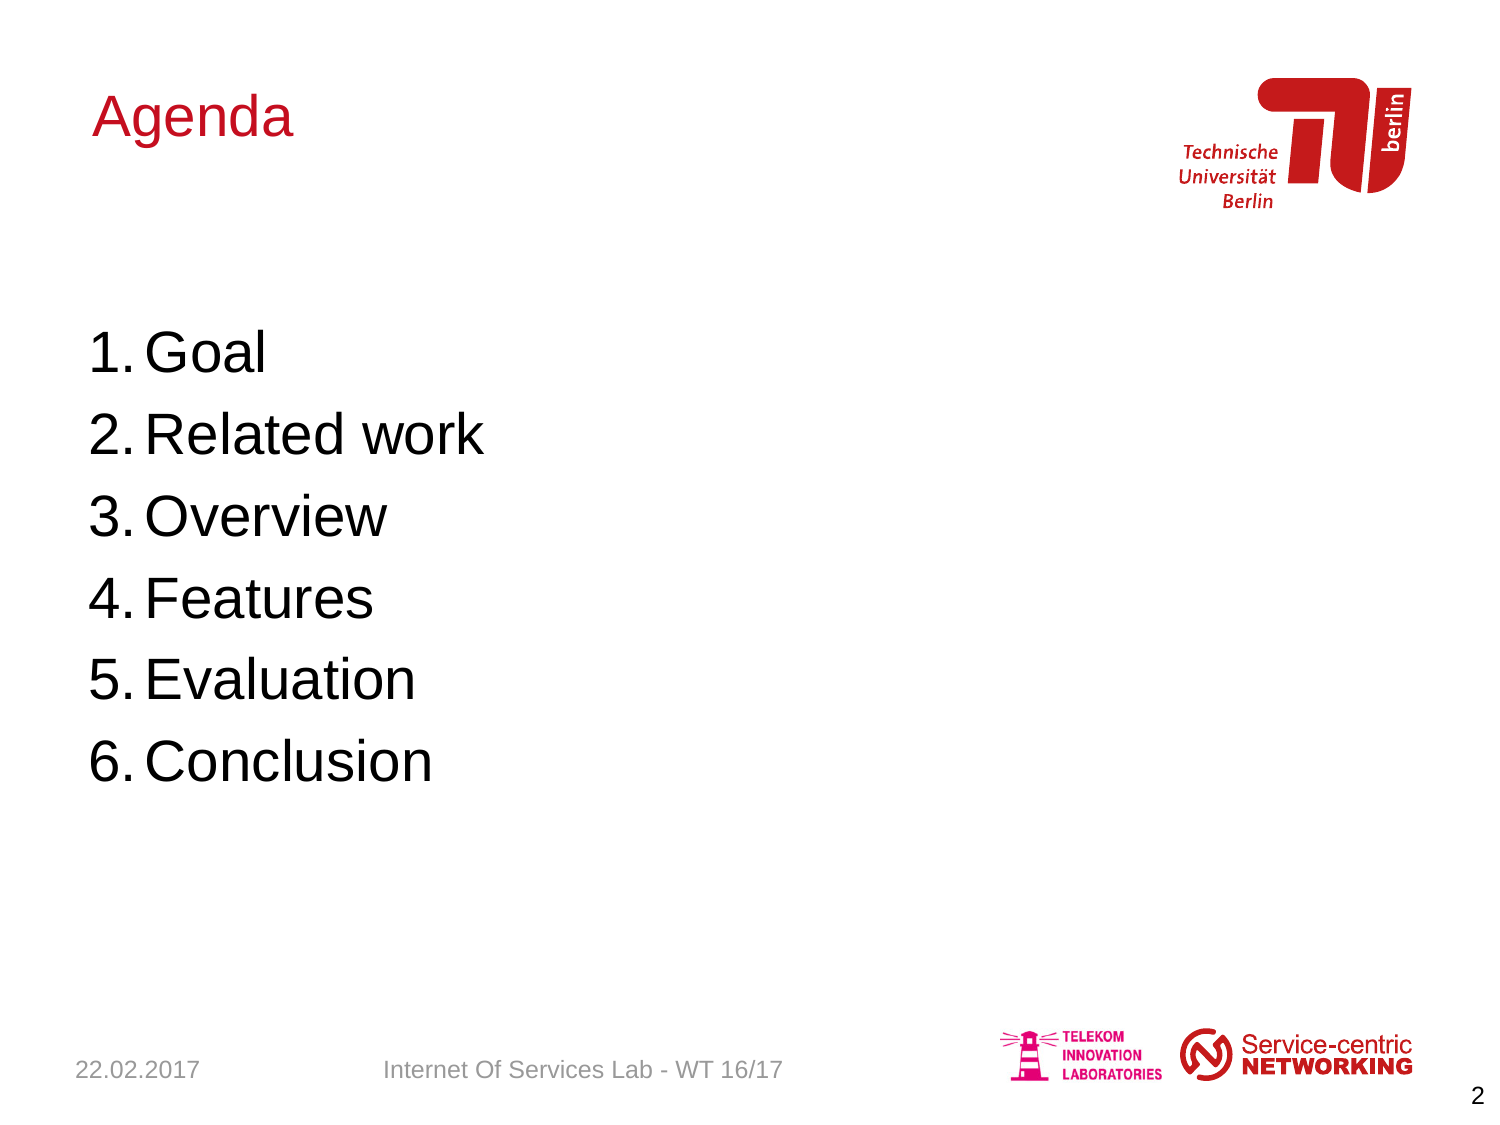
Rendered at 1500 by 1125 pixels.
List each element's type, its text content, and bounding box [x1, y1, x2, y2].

list Goal Related work Overview Features Evaluation Conclusion [88, 314, 1411, 983]
title Agenda [88, 78, 1152, 212]
slide_number <number> [1412, 1065, 1500, 1125]
picture [1000, 1028, 1162, 1083]
